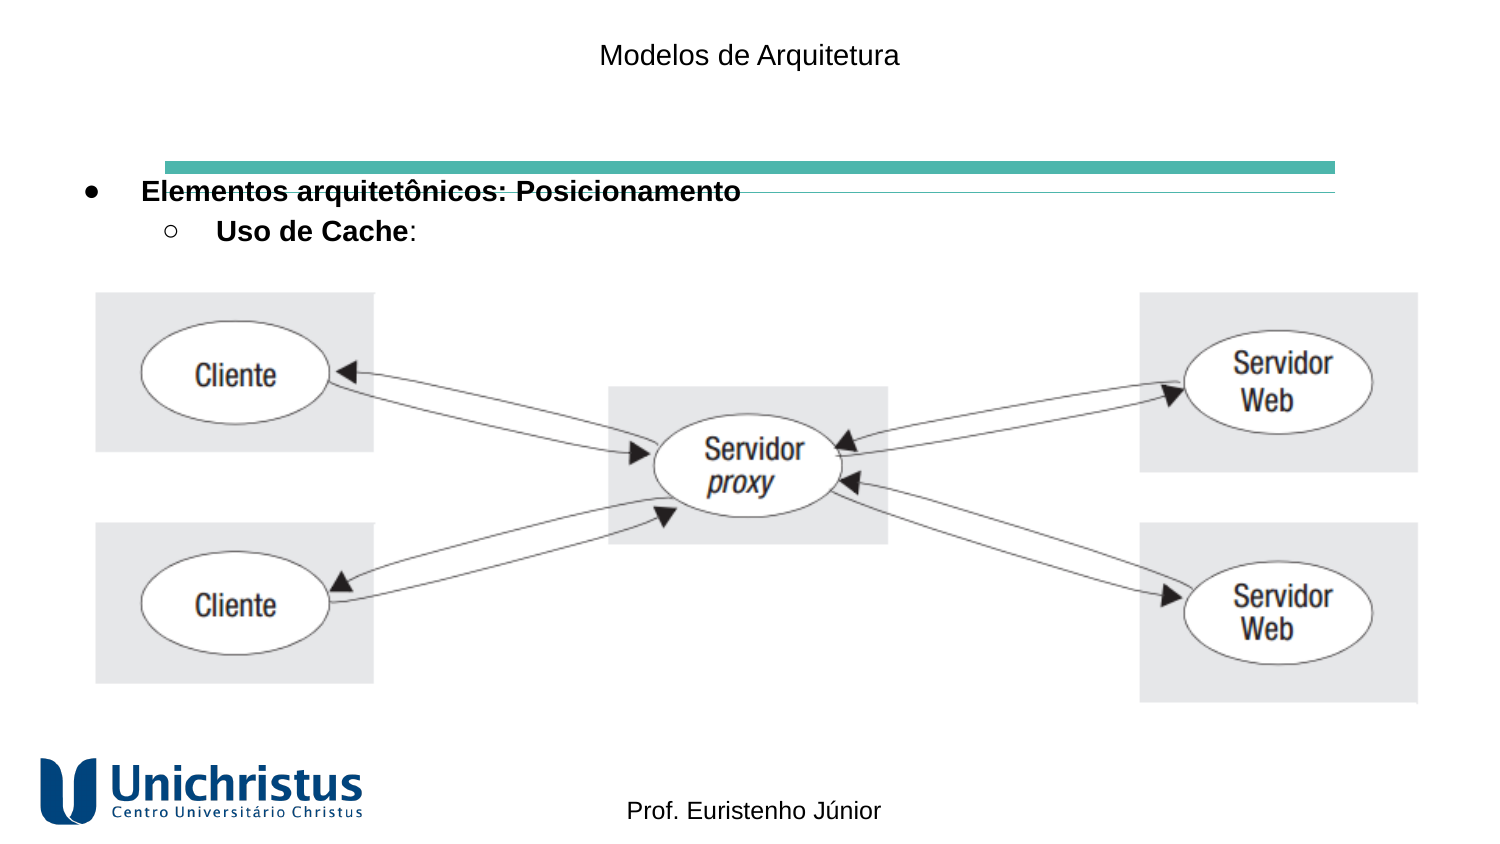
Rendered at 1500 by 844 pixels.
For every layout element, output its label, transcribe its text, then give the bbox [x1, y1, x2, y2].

title Modelos de Arquitetura [51, 20, 1449, 137]
list Elementos arquitetônicos: Posicionamento Uso de Cache: [51, 152, 1449, 750]
picture [63, 277, 1437, 720]
picture [35, 754, 367, 827]
